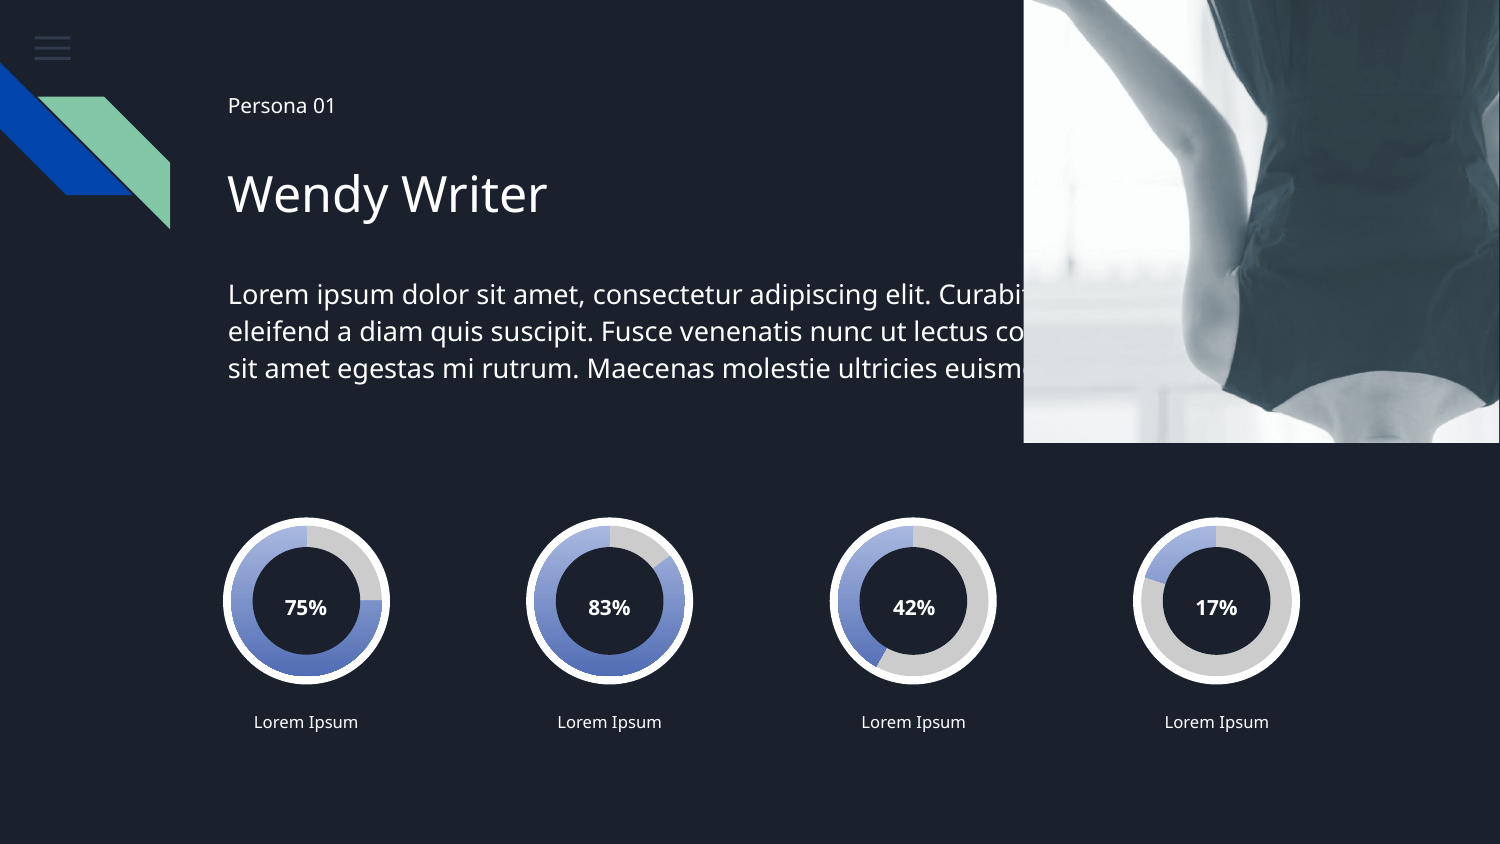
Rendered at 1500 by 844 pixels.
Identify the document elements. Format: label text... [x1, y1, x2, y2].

text_box 17% [1178, 575, 1255, 620]
text_box 83% [571, 575, 648, 620]
text_box [829, 517, 997, 685]
text_box Lorem Ipsum [1130, 696, 1305, 768]
text_box Lorem Ipsum [219, 696, 394, 768]
text_box 75% [267, 575, 344, 620]
title Wendy Writer [212, 138, 1023, 237]
list Lorem ipsum dolor sit amet, consectetur adipiscing elit. Curabitur eleifend a diam quis suscipit. Fusce venenatis nunc ut lectus convallis, sit amet egestas mi rutrum. Maecenas molestie ultricies euismod. [212, 257, 1134, 463]
text_box Lorem Ipsum [826, 696, 1001, 768]
picture [1023, 0, 1500, 443]
text_box [222, 517, 391, 685]
subtitle Persona 01 [212, 77, 789, 131]
text_box Lorem Ipsum [522, 696, 697, 768]
text_box [526, 517, 694, 685]
text_box 42% [876, 575, 953, 620]
text_box [1133, 517, 1301, 685]
